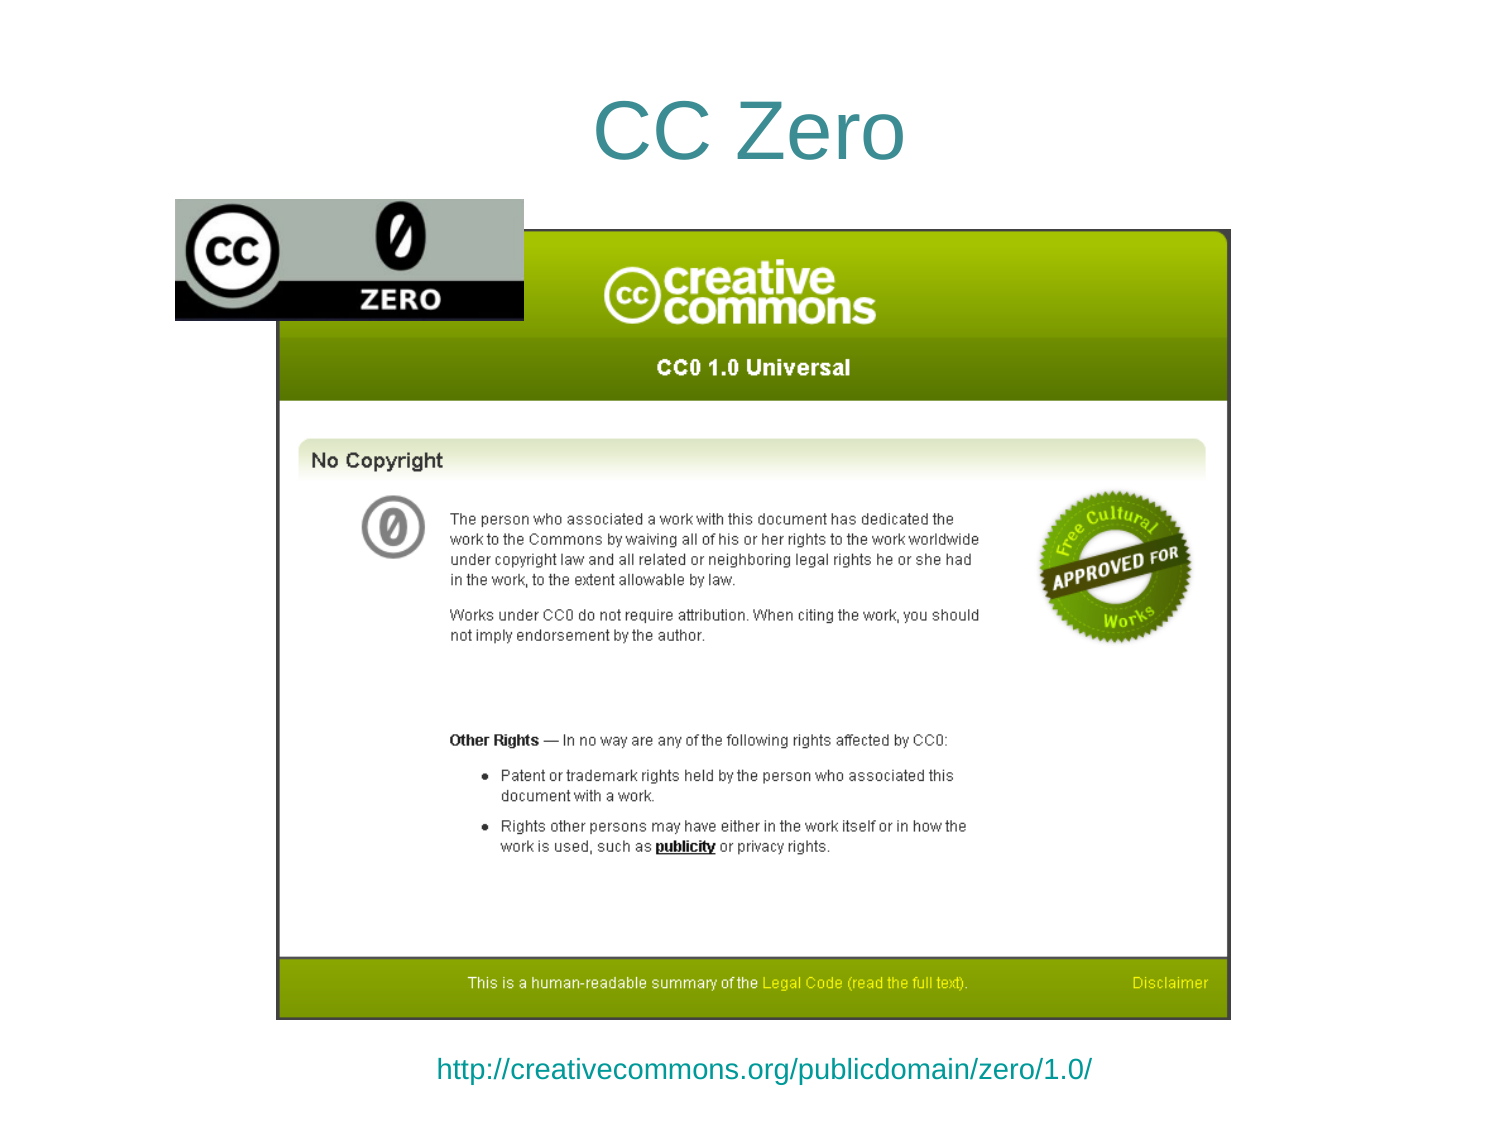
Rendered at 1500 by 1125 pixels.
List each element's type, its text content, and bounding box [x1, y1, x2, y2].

text_box http://creativecommons.org/publicdomain/zero/1.0/ [421, 1042, 1137, 1094]
title CC Zero [75, 45, 1426, 209]
picture [175, 199, 1231, 1020]
